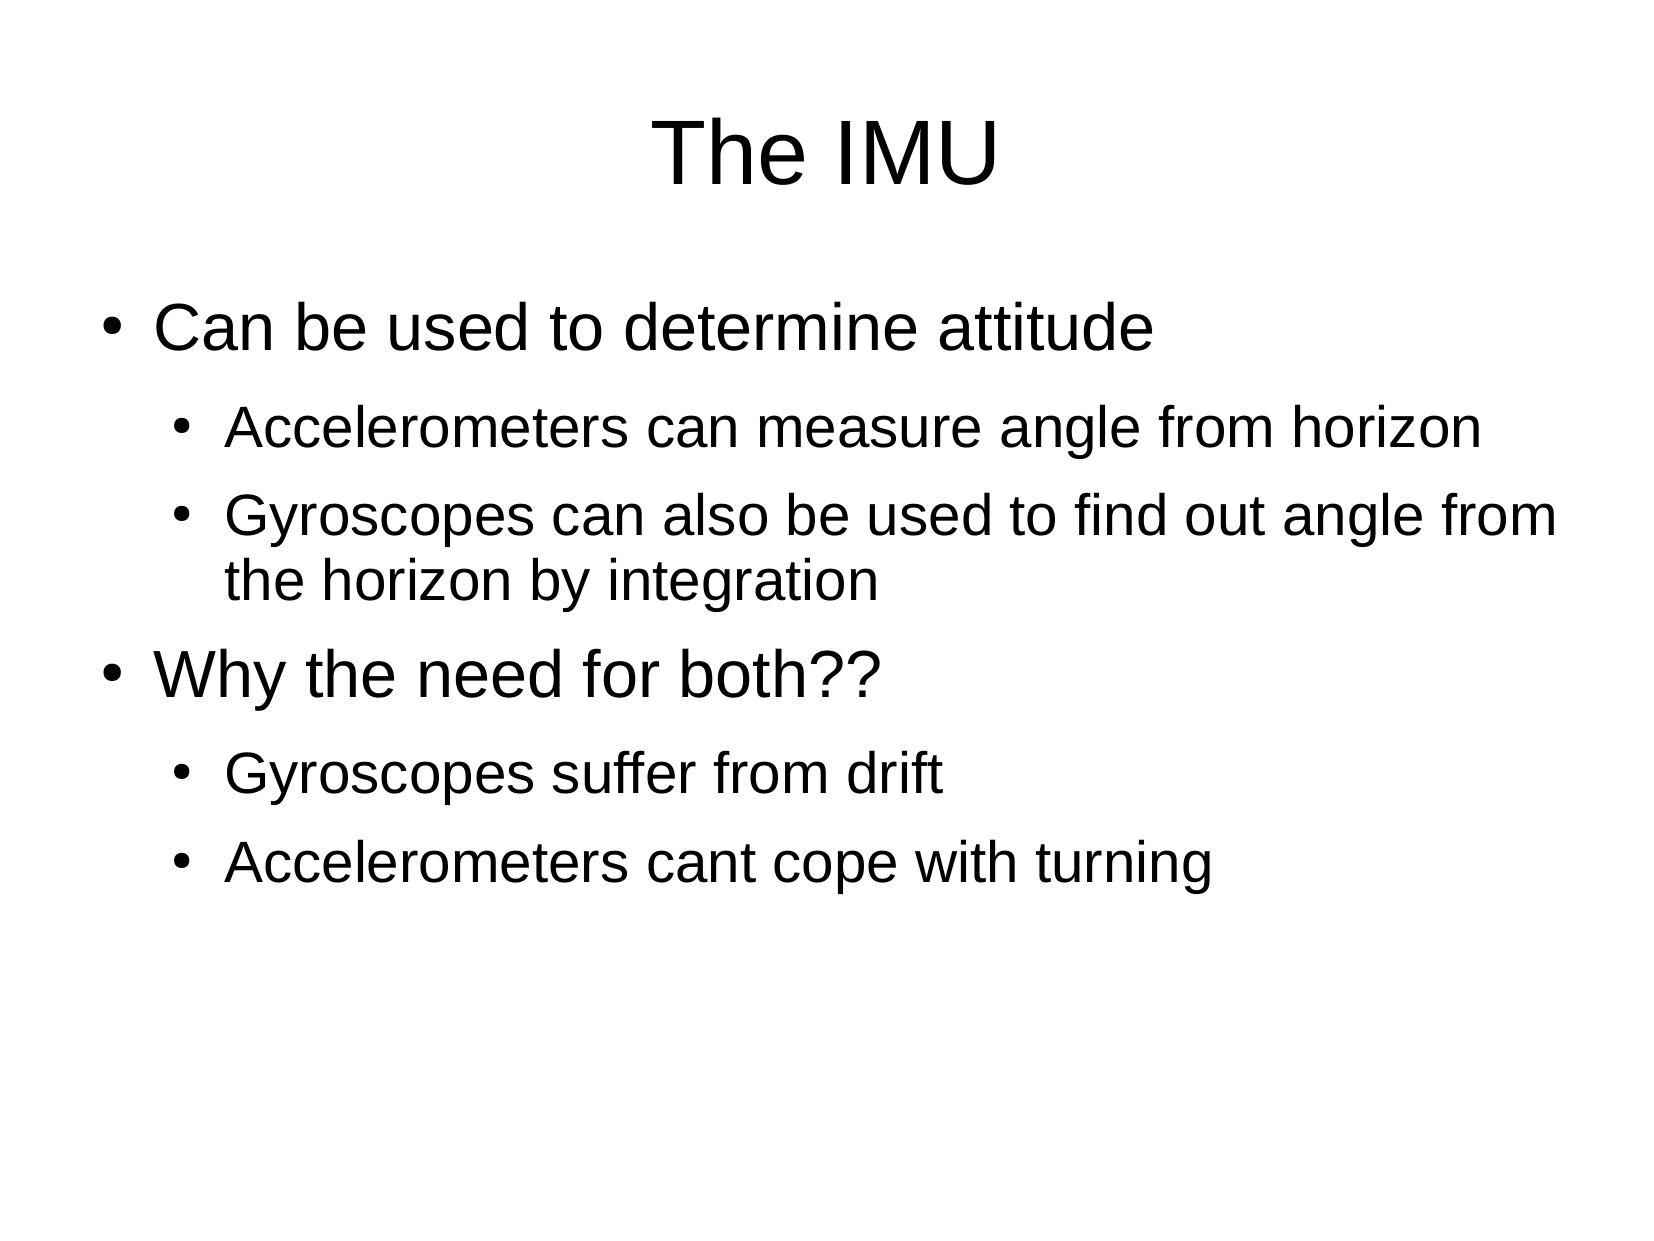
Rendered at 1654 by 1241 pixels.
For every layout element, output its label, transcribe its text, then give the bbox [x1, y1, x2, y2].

title The IMU [82, 49, 1571, 257]
list Can be used to determine attitude Accelerometers can measure angle from horizon Gyroscopes can also be used to find out angle from the horizon by integration Why the need for both?? Gyroscopes suffer from drift Accelerometers cant cope with turning [82, 290, 1571, 1109]
